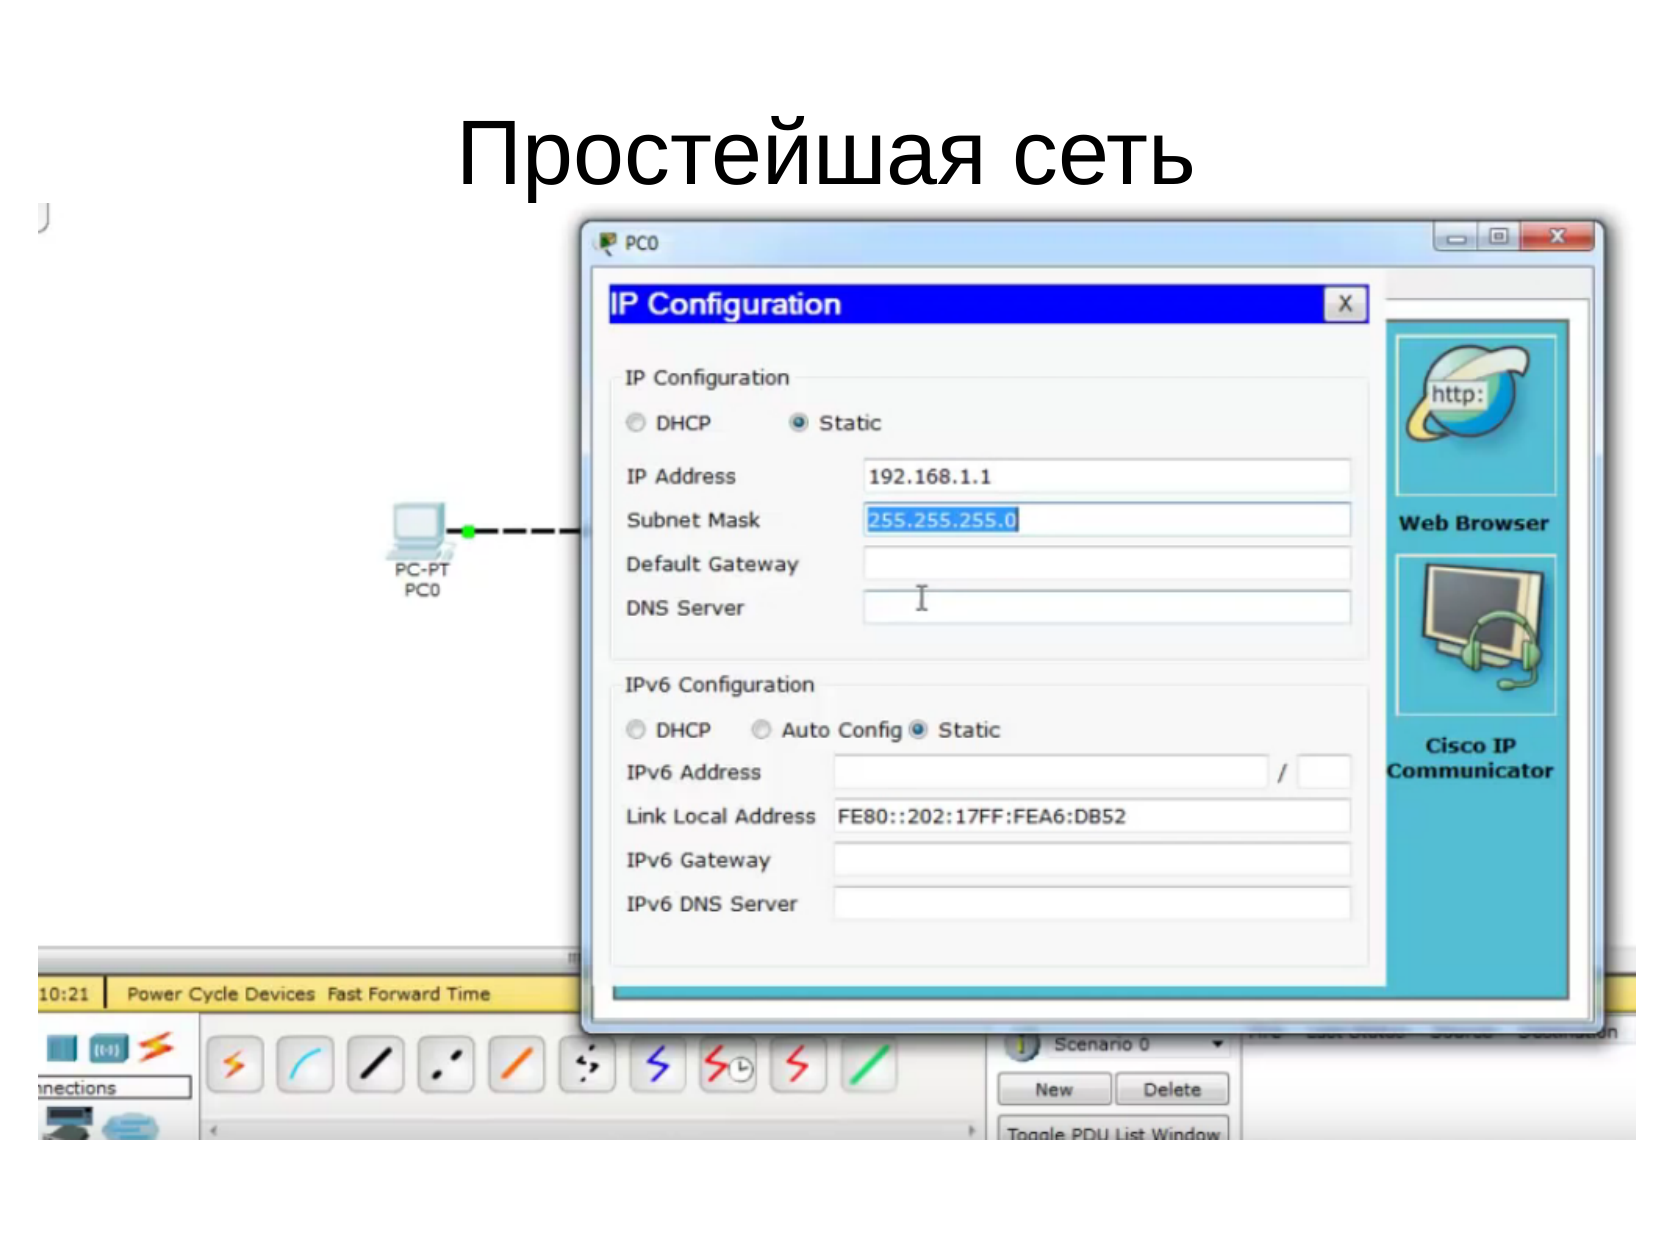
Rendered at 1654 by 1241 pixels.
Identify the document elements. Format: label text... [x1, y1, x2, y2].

title Простейшая сеть [82, 49, 1571, 203]
picture [38, 203, 1636, 1140]
